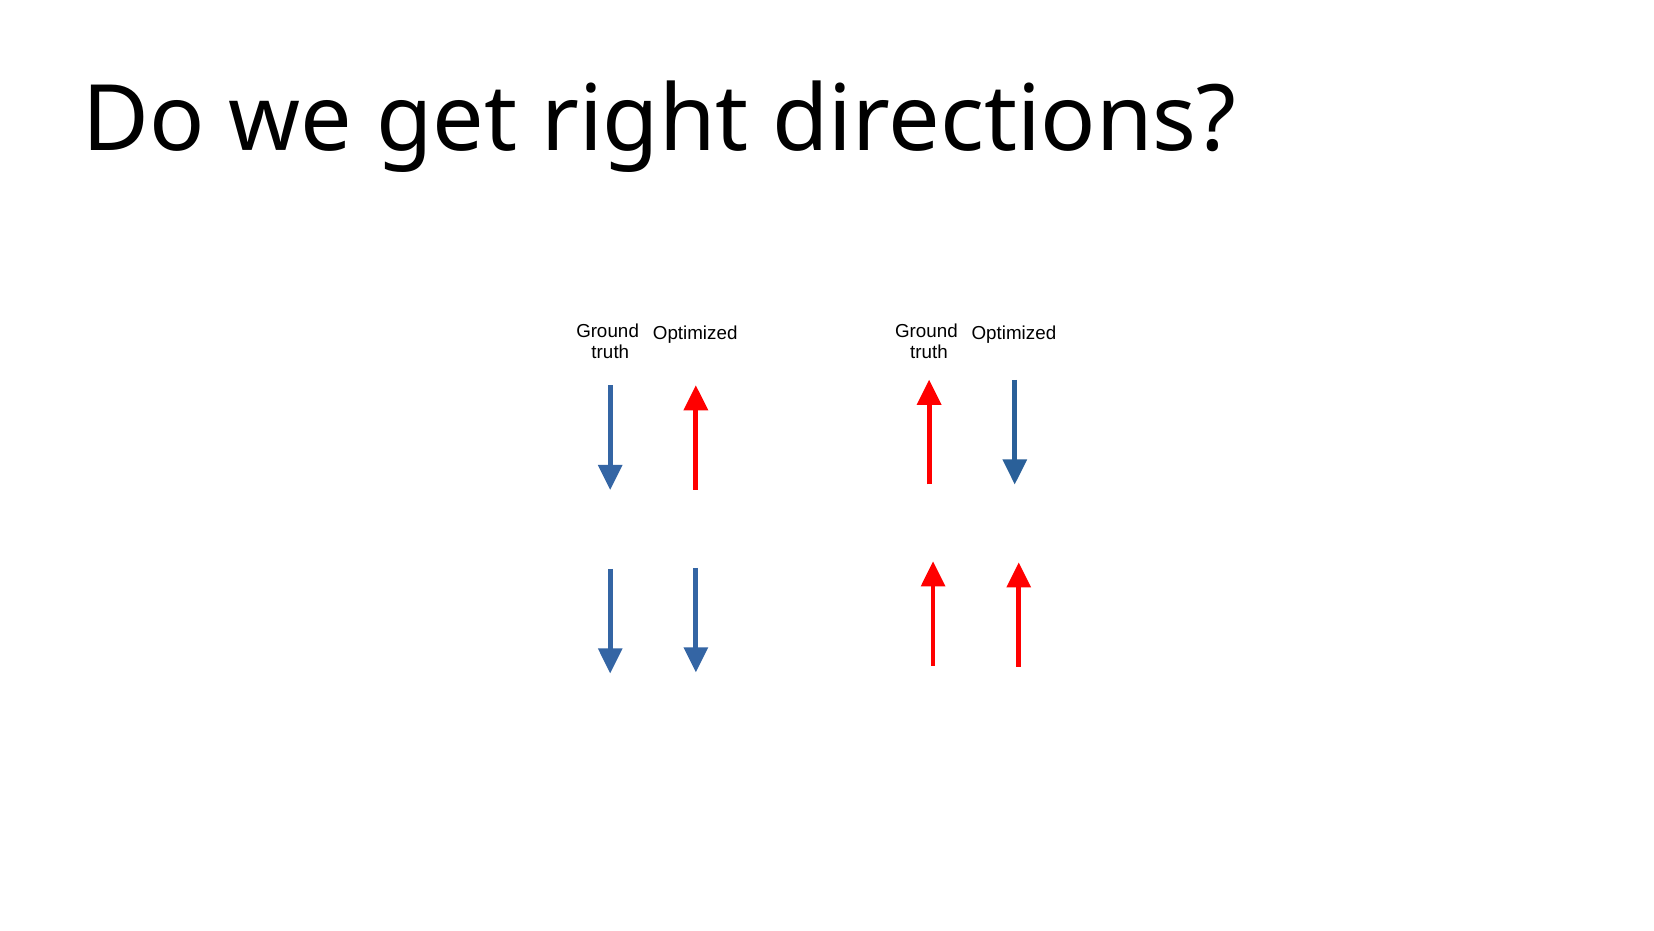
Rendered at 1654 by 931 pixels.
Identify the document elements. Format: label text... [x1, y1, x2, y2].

text_box Ground truth [879, 312, 979, 370]
text_box Optimized [628, 315, 762, 373]
text_box Ground truth [561, 312, 660, 370]
text_box Optimized [947, 315, 1081, 372]
title Do we get right directions? [82, 20, 1571, 210]
